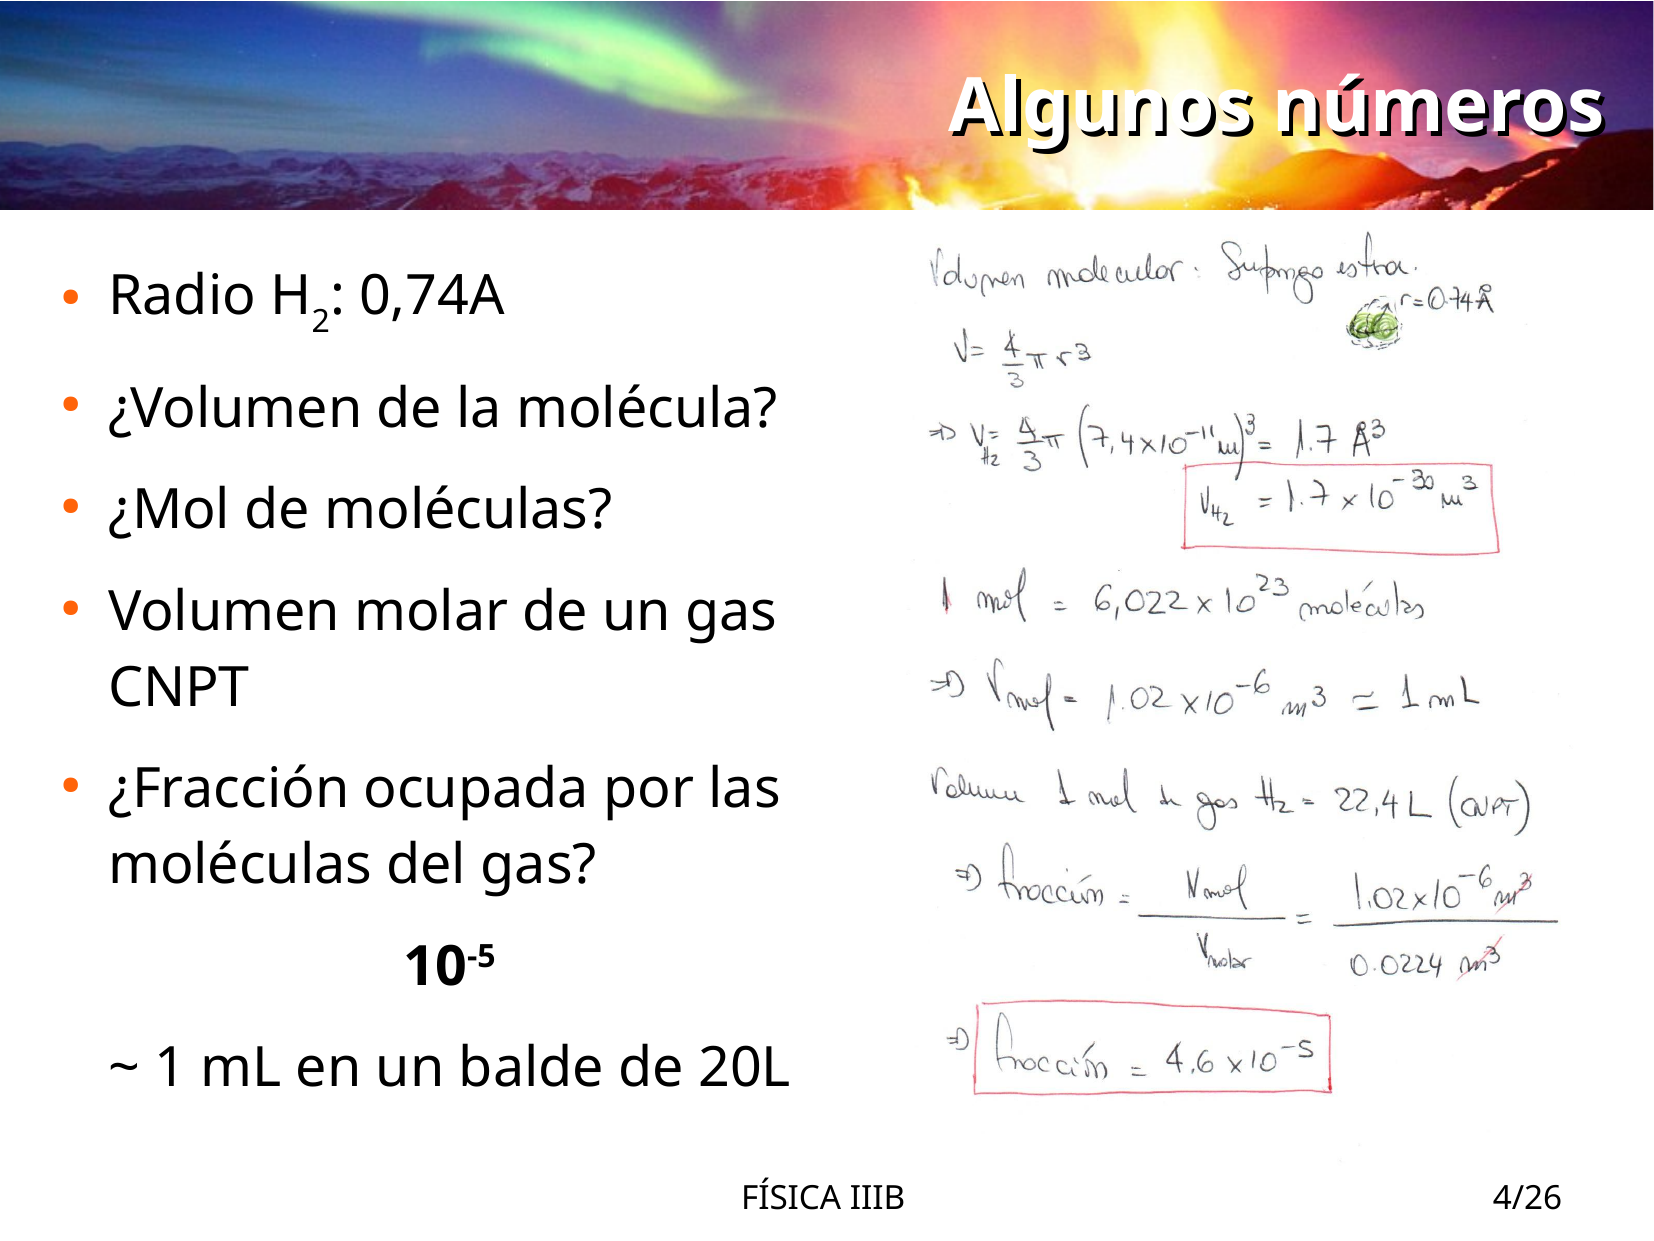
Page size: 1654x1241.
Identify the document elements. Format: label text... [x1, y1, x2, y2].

list Radio H2: 0,74A ¿Volumen de la molécula? ¿Mol de moléculas? Volumen molar de un gas CNPT ¿Fracción ocupada por las moléculas del gas? 10-5 ~ 1 mL en un balde de 20L [45, 255, 807, 1156]
picture [906, 225, 1576, 1171]
title Algunos números [45, 15, 1606, 191]
picture [0, 1, 1654, 210]
